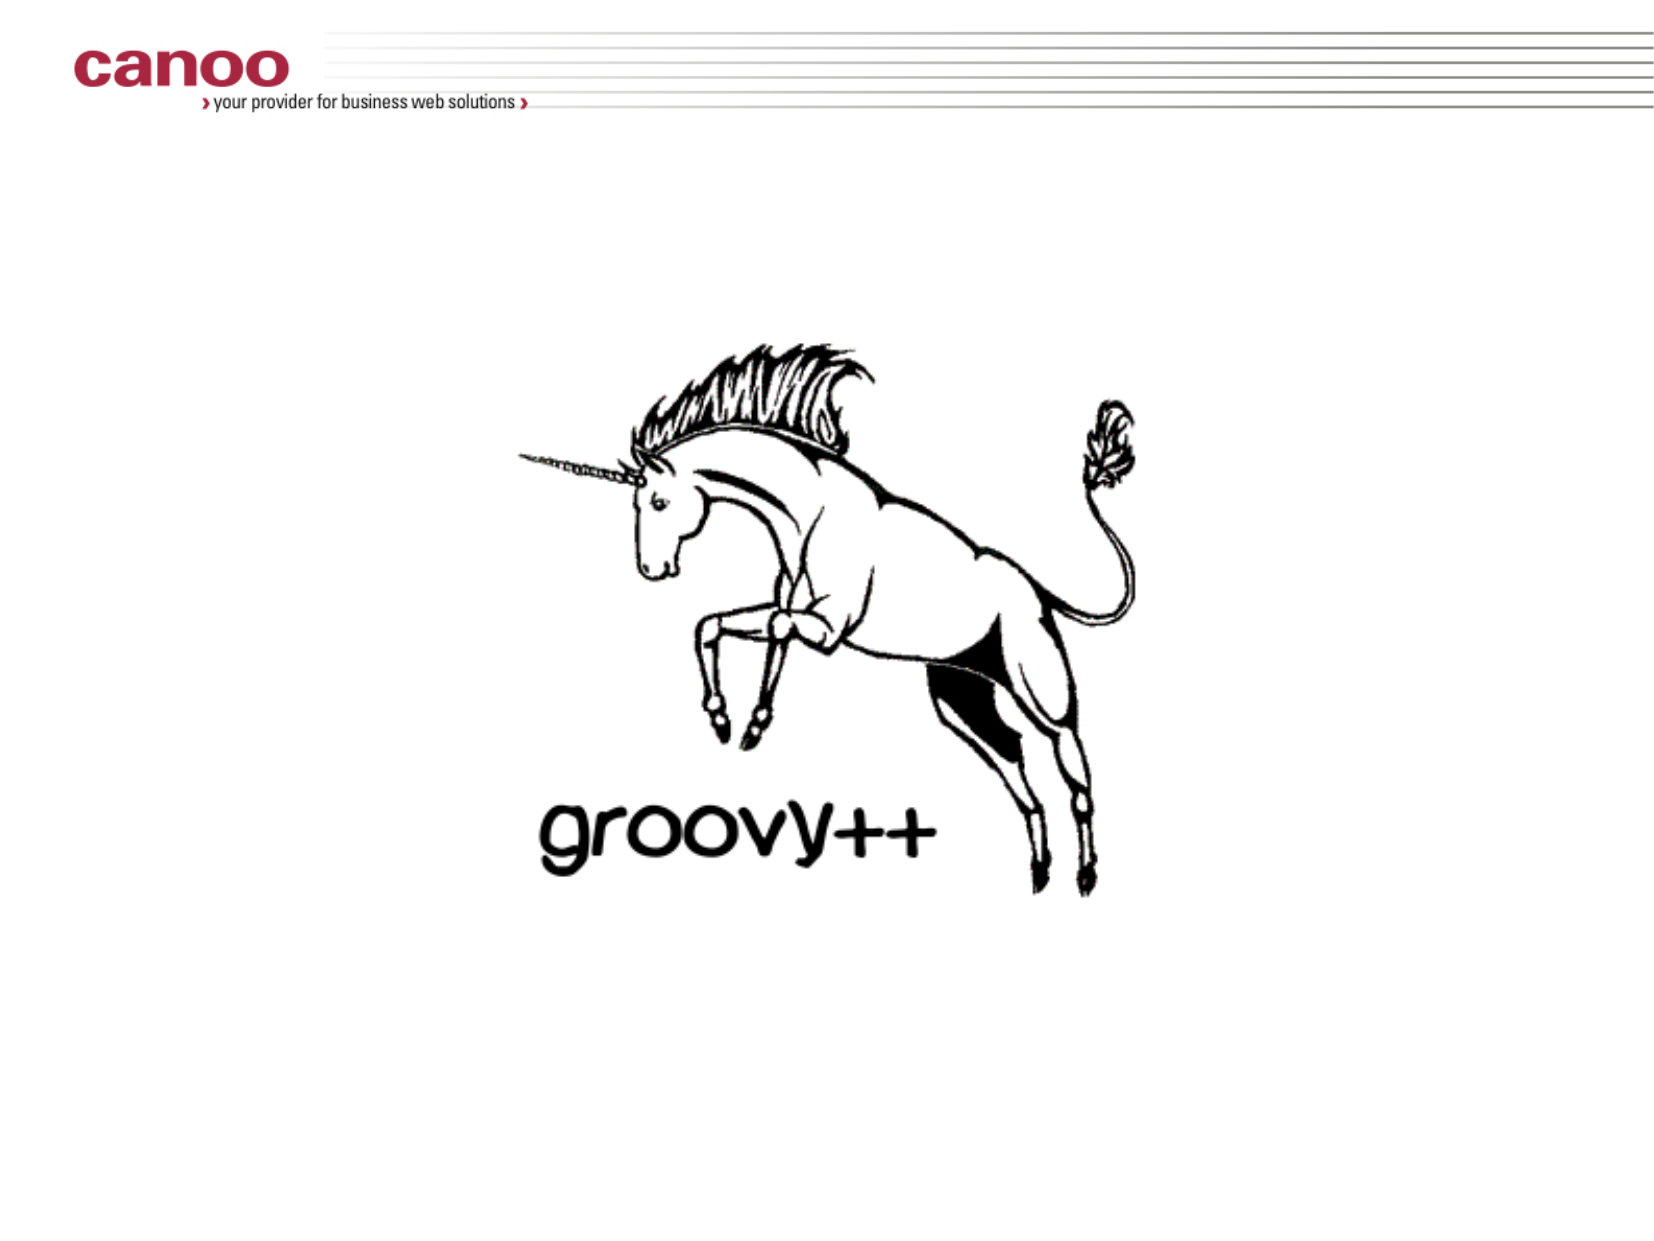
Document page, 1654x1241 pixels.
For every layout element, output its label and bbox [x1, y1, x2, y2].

picture [0, 0, 1654, 166]
picture [508, 340, 1146, 900]
